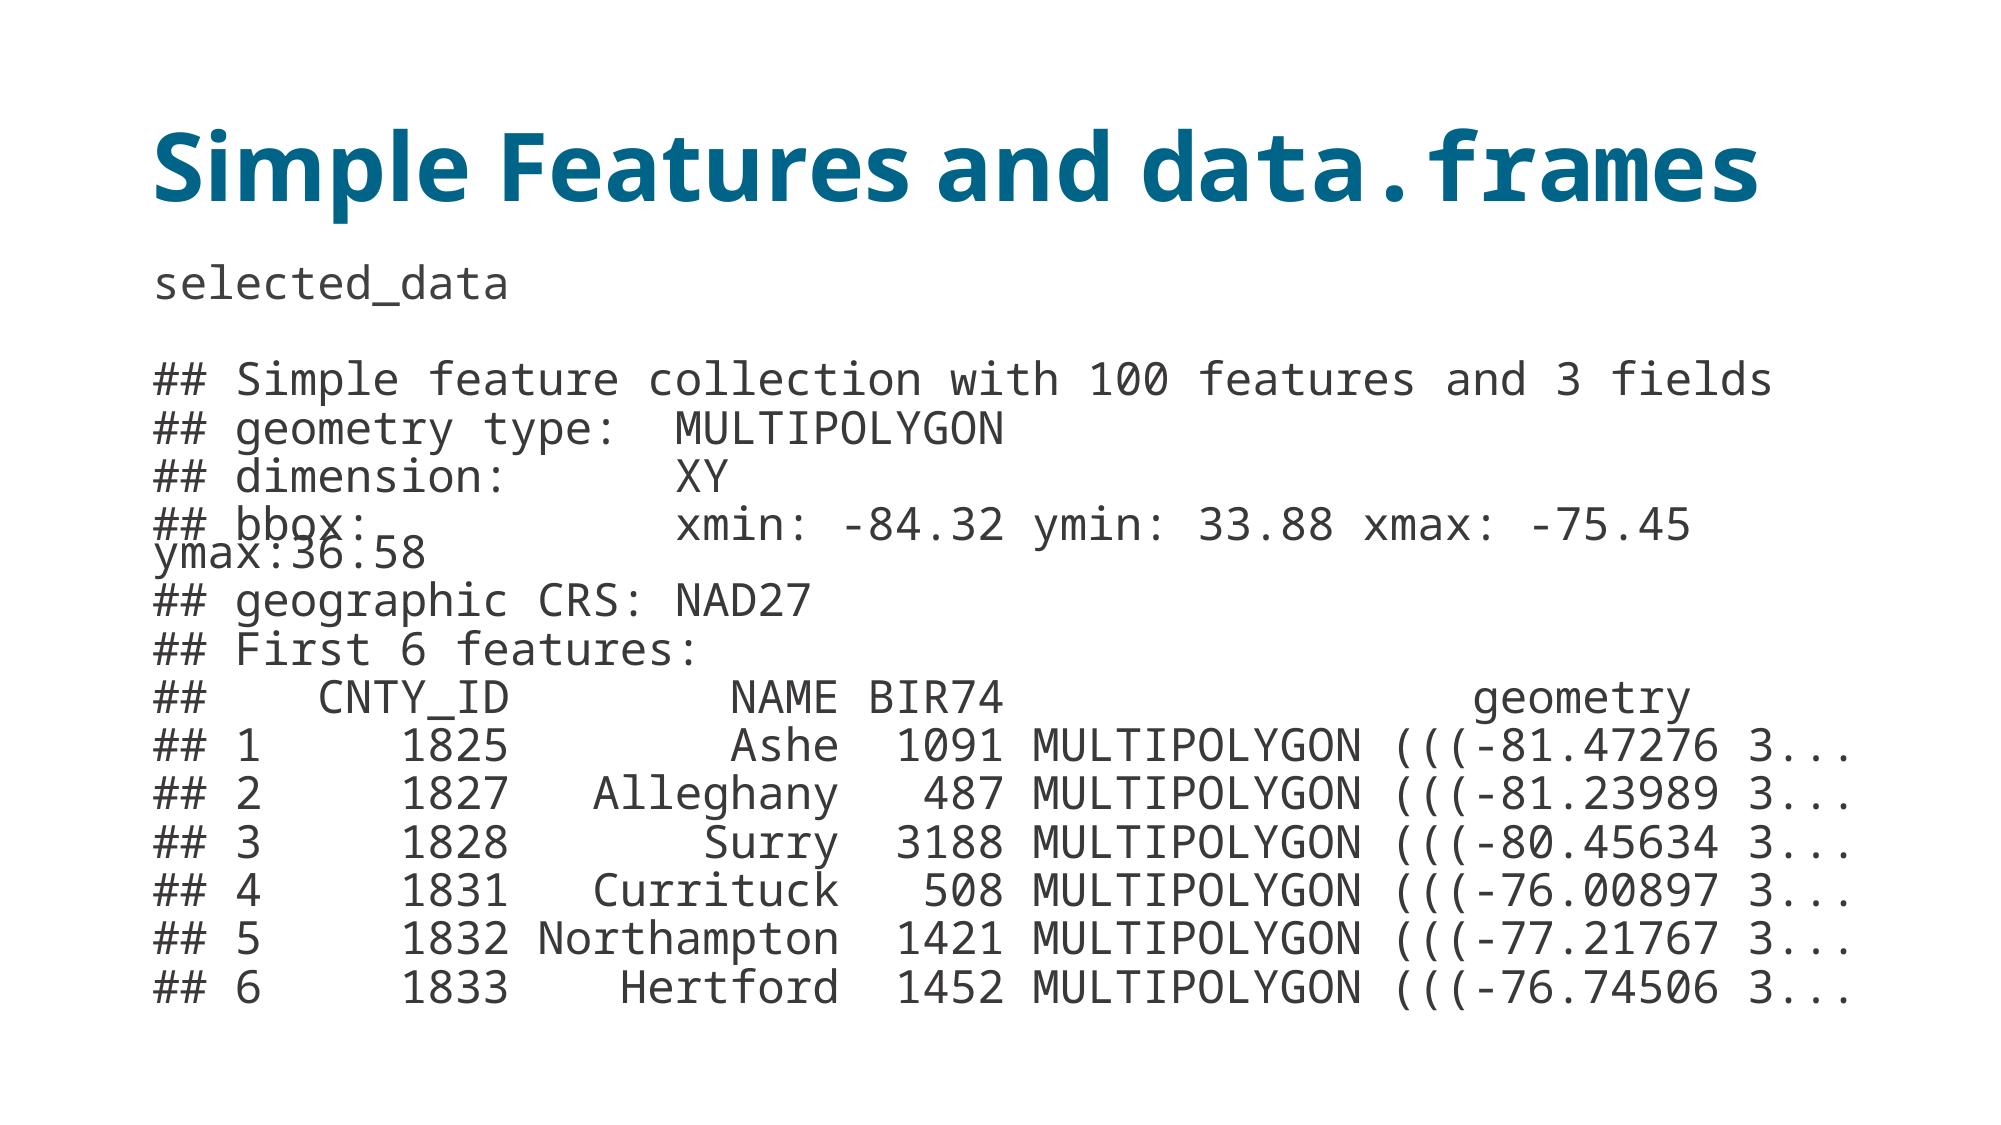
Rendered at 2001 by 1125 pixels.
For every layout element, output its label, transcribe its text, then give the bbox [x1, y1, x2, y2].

text_box selected_data ## Simple feature collection with 100 features and 3 fields ## geometry type: MULTIPOLYGON ## dimension: XY ## bbox: xmin: -84.32 ymin: 33.88 xmax: -75.45 ymax:36.58 ## geographic CRS: NAD27 ## First 6 features: ## CNTY_ID NAME BIR74 geometry ## 1 1825 Ashe 1091 MULTIPOLYGON (((-81.47276 3... ## 2 1827 Alleghany 487 MULTIPOLYGON (((-81.23989 3... ## 3 1828 Surry 3188 MULTIPOLYGON (((-80.45634 3... ## 4 1831 Currituck 508 MULTIPOLYGON (((-76.00897 3... ## 5 1832 Northampton 1421 MULTIPOLYGON (((-77.21767 3... ## 6 1833 Hertford 1452 MULTIPOLYGON (((-76.74506 3... [137, 269, 1892, 1030]
title Simple Features and data.frames [137, 50, 1892, 269]
